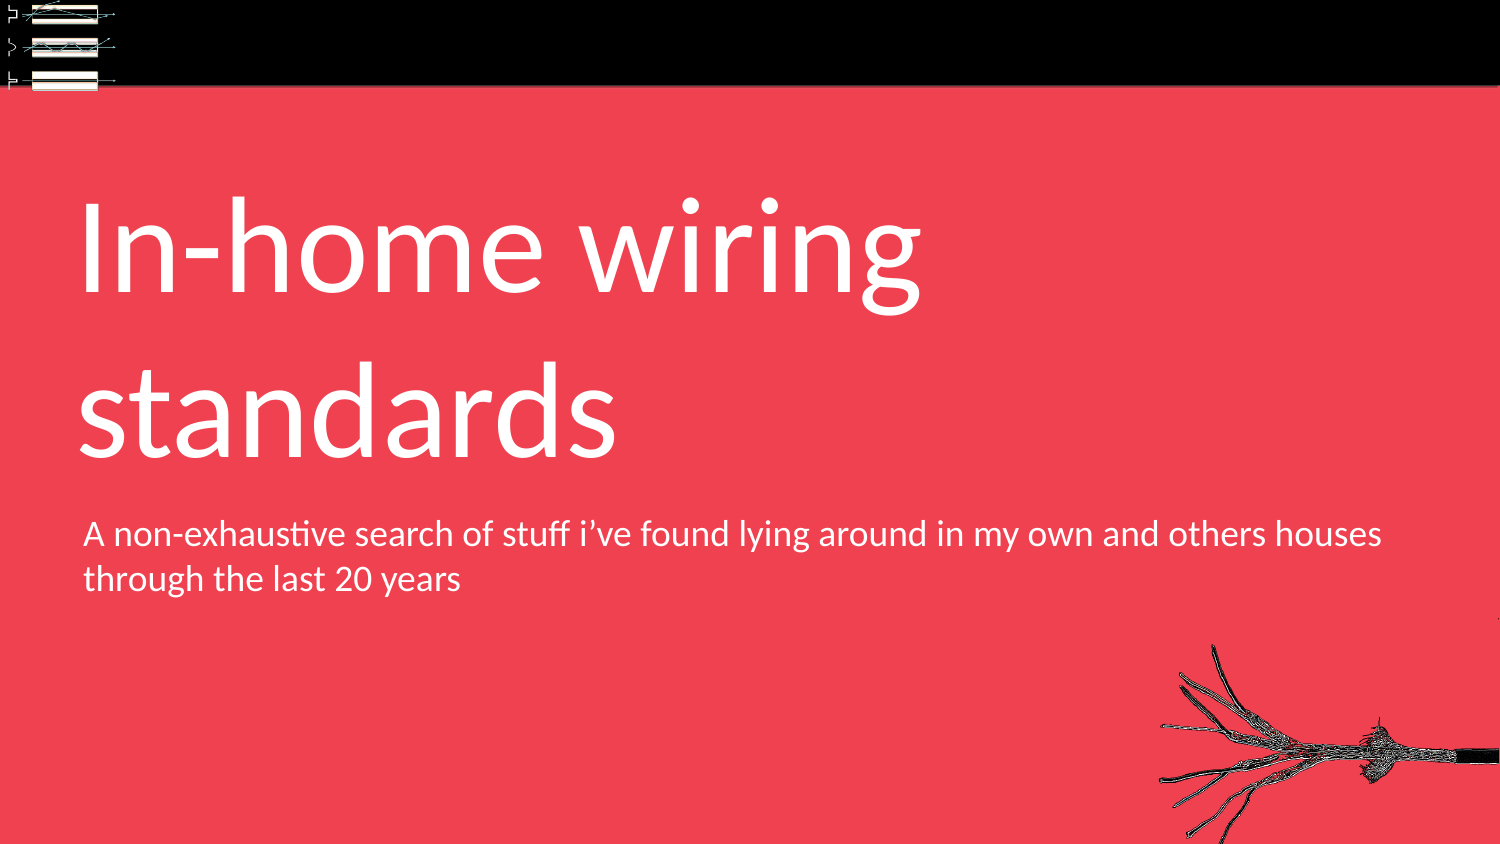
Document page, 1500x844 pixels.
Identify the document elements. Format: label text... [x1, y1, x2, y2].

text_box A non-exhaustive search of stuff i’ve found lying around in my own and others houses through the last 20 years [68, 502, 1432, 761]
picture [5, 0, 119, 93]
text_box [0, 0, 1500, 844]
picture [1151, 608, 1500, 844]
text_box In-home wiring standards [60, 147, 1432, 473]
